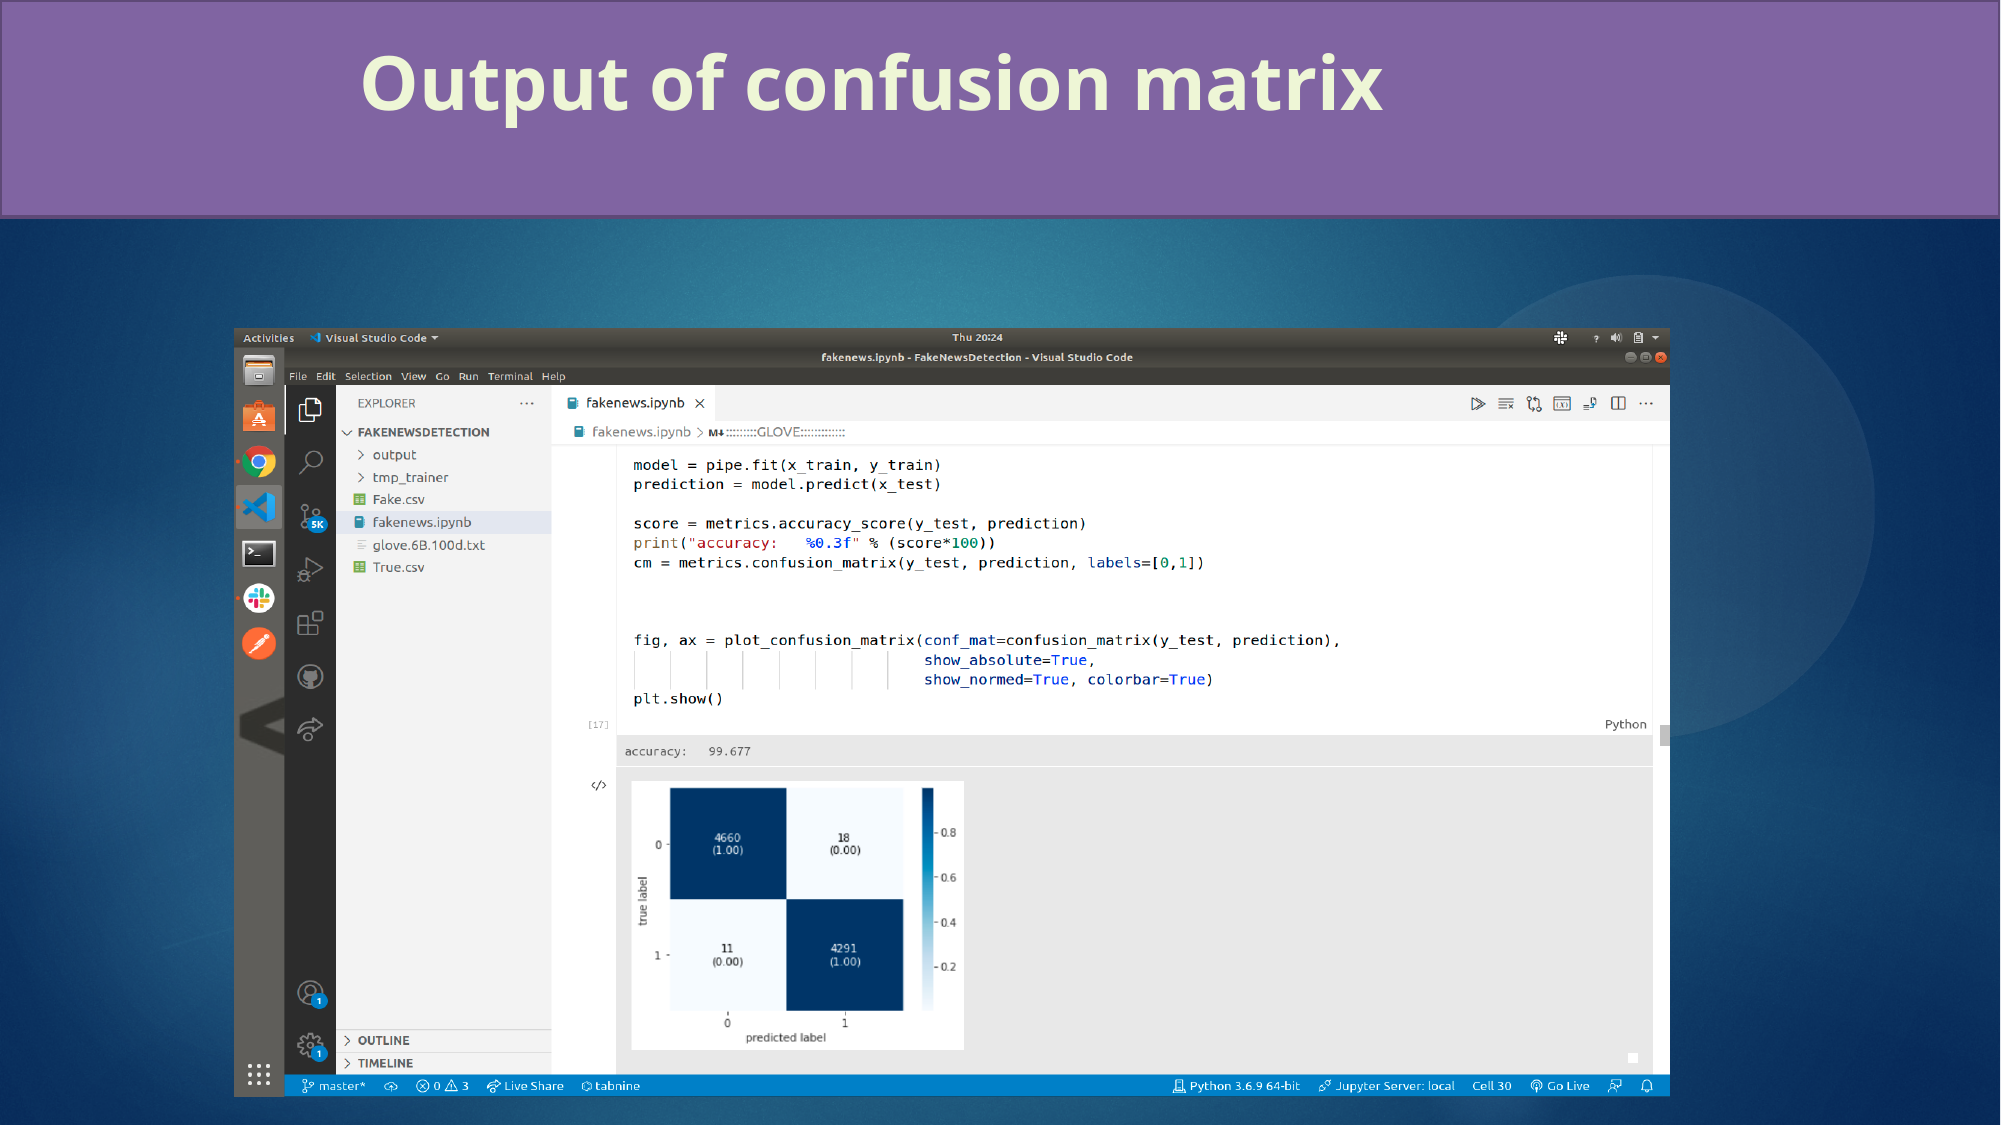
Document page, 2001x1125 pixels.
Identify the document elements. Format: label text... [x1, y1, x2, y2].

picture [0, 0, 2001, 1125]
text_box [0, 0, 2000, 217]
text_box Output of confusion matrix [24, 28, 1720, 244]
